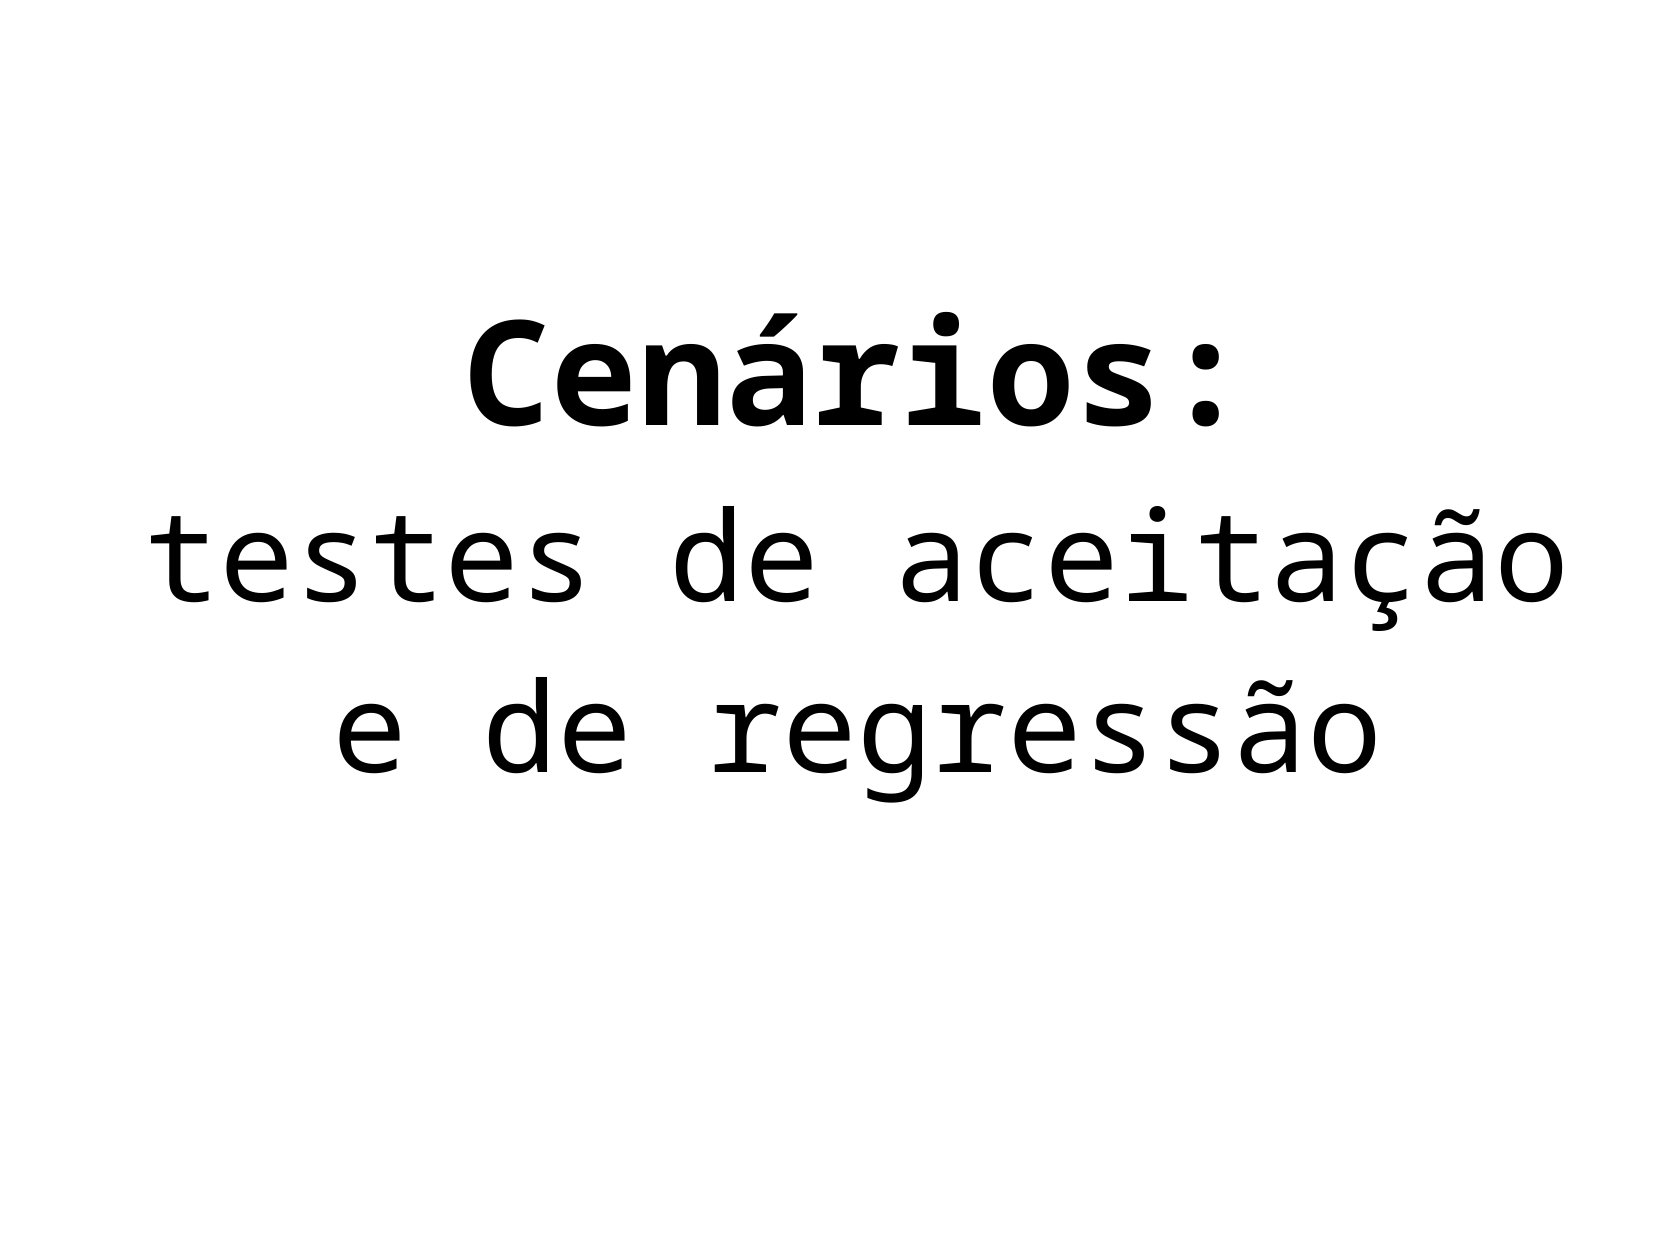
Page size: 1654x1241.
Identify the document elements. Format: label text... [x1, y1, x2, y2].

text_box Cenários: testes de aceitação e de regressão [126, 262, 1589, 740]
